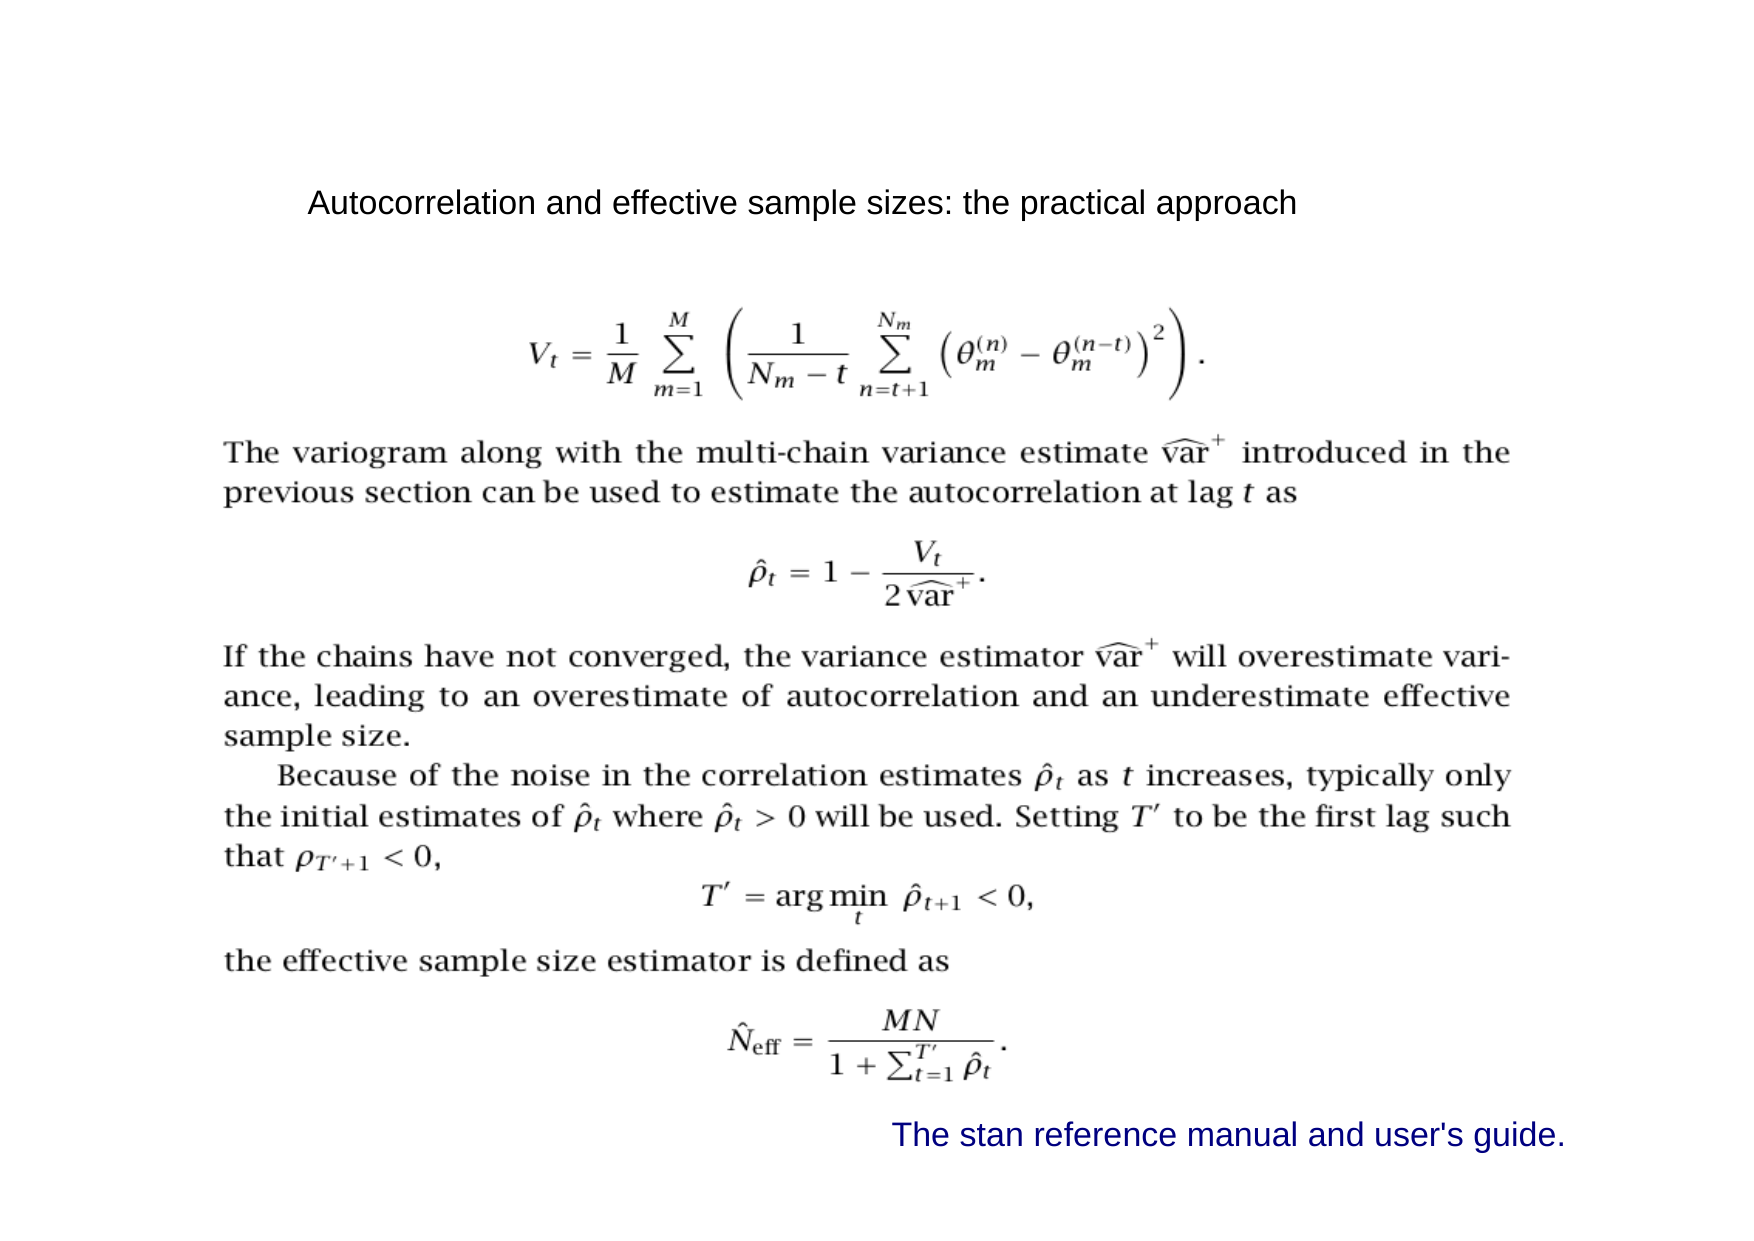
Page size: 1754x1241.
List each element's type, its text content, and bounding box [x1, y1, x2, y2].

text_box Autocorrelation and effective sample sizes: the practical approach [292, 176, 1427, 230]
picture [174, 283, 1584, 1100]
text_box The stan reference manual and user's guide. [876, 1108, 1649, 1162]
